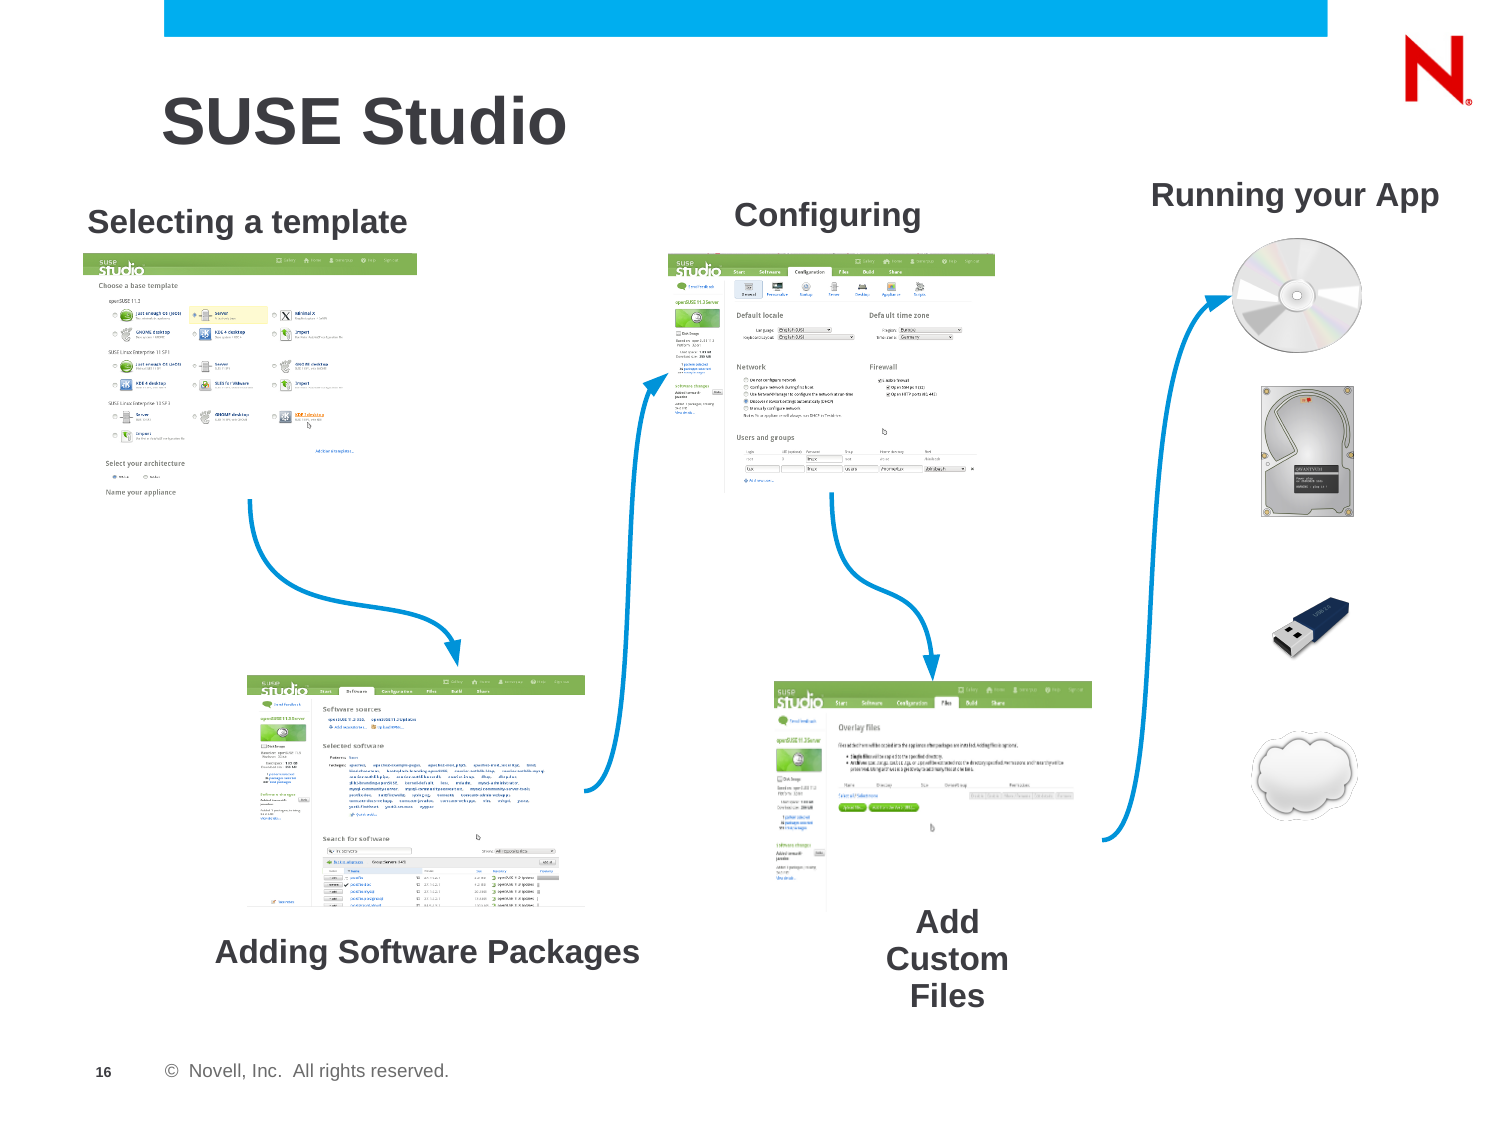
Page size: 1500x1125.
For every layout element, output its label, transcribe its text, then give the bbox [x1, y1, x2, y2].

text_box Running your App [1150, 176, 1439, 214]
picture [1232, 238, 1362, 353]
title SUSE Studio [161, 41, 1383, 205]
picture [1266, 585, 1355, 667]
text_box Selecting a template [87, 203, 409, 241]
picture [1403, 32, 1473, 107]
picture [668, 253, 995, 493]
picture [1261, 386, 1354, 517]
picture [247, 675, 585, 908]
text_box Adding Software Packages [214, 933, 642, 971]
picture [774, 681, 1092, 912]
picture [1251, 731, 1358, 821]
text_box Add Custom Files [885, 903, 1074, 1015]
text_box Configuring [734, 196, 923, 234]
picture [83, 253, 417, 500]
